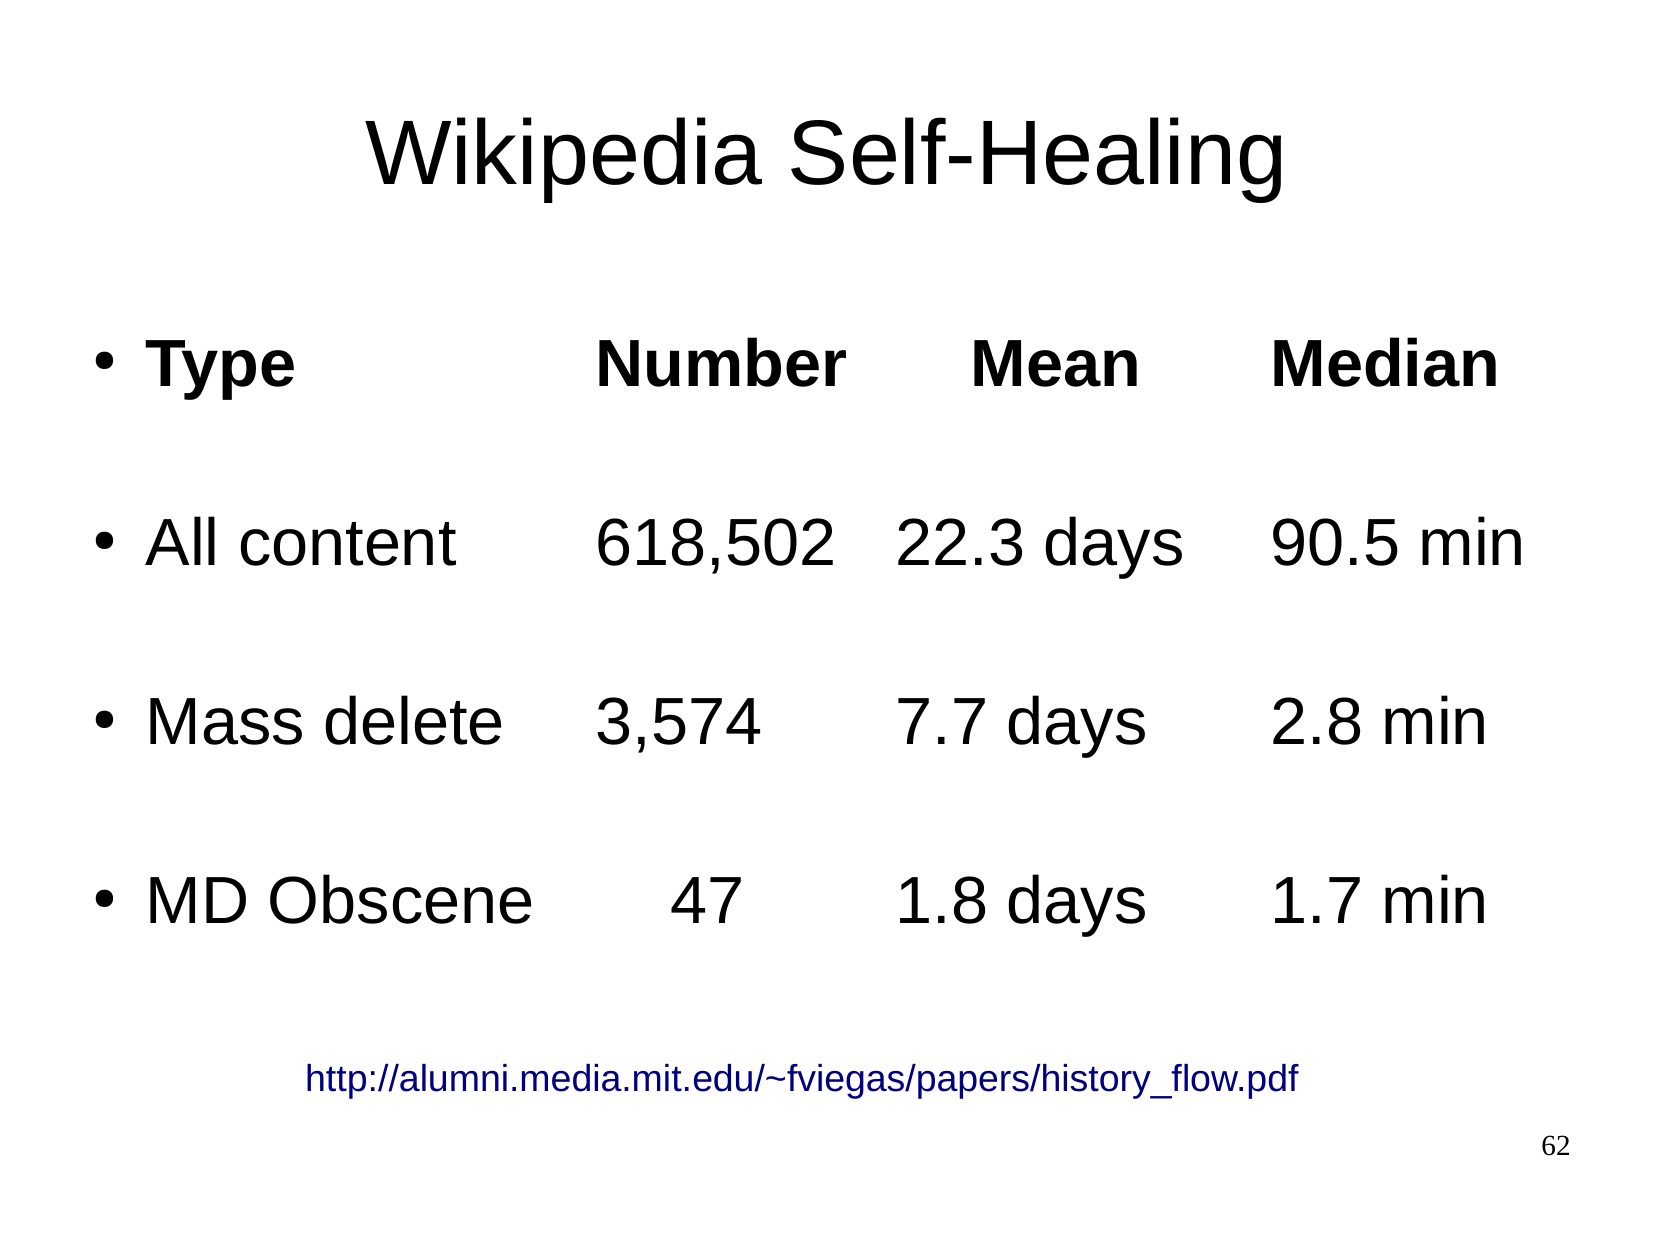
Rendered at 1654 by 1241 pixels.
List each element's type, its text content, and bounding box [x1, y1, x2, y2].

list Type Number Mean Median All content 618,502 22.3 days 90.5 min Mass delete 3,574 7.7 days 2.8 min MD Obscene 47 1.8 days 1.7 min [75, 325, 1613, 1013]
title Wikipedia Self-Healing [82, 49, 1571, 257]
text_box http://alumni.media.mit.edu/~fviegas/papers/history_flow.pdf [290, 1050, 1314, 1149]
